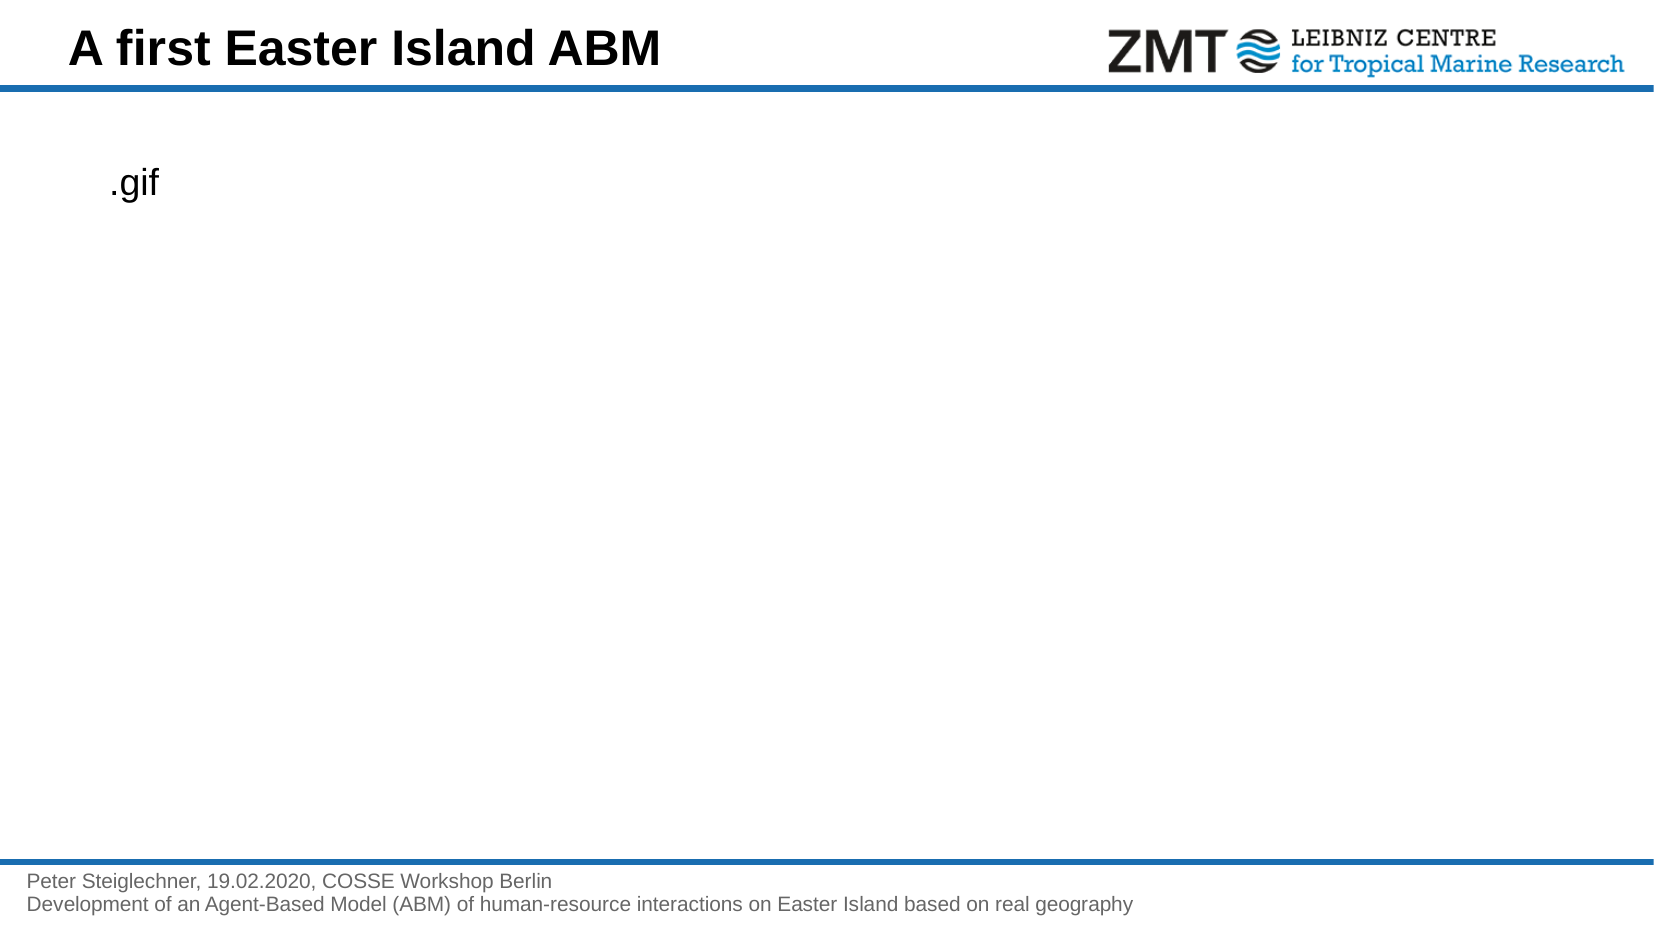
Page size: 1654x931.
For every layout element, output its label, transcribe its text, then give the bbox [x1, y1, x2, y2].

picture [1086, 1, 1654, 85]
text_box A first Easter Island ABM [53, 12, 1111, 139]
text_box .gif [94, 153, 378, 211]
